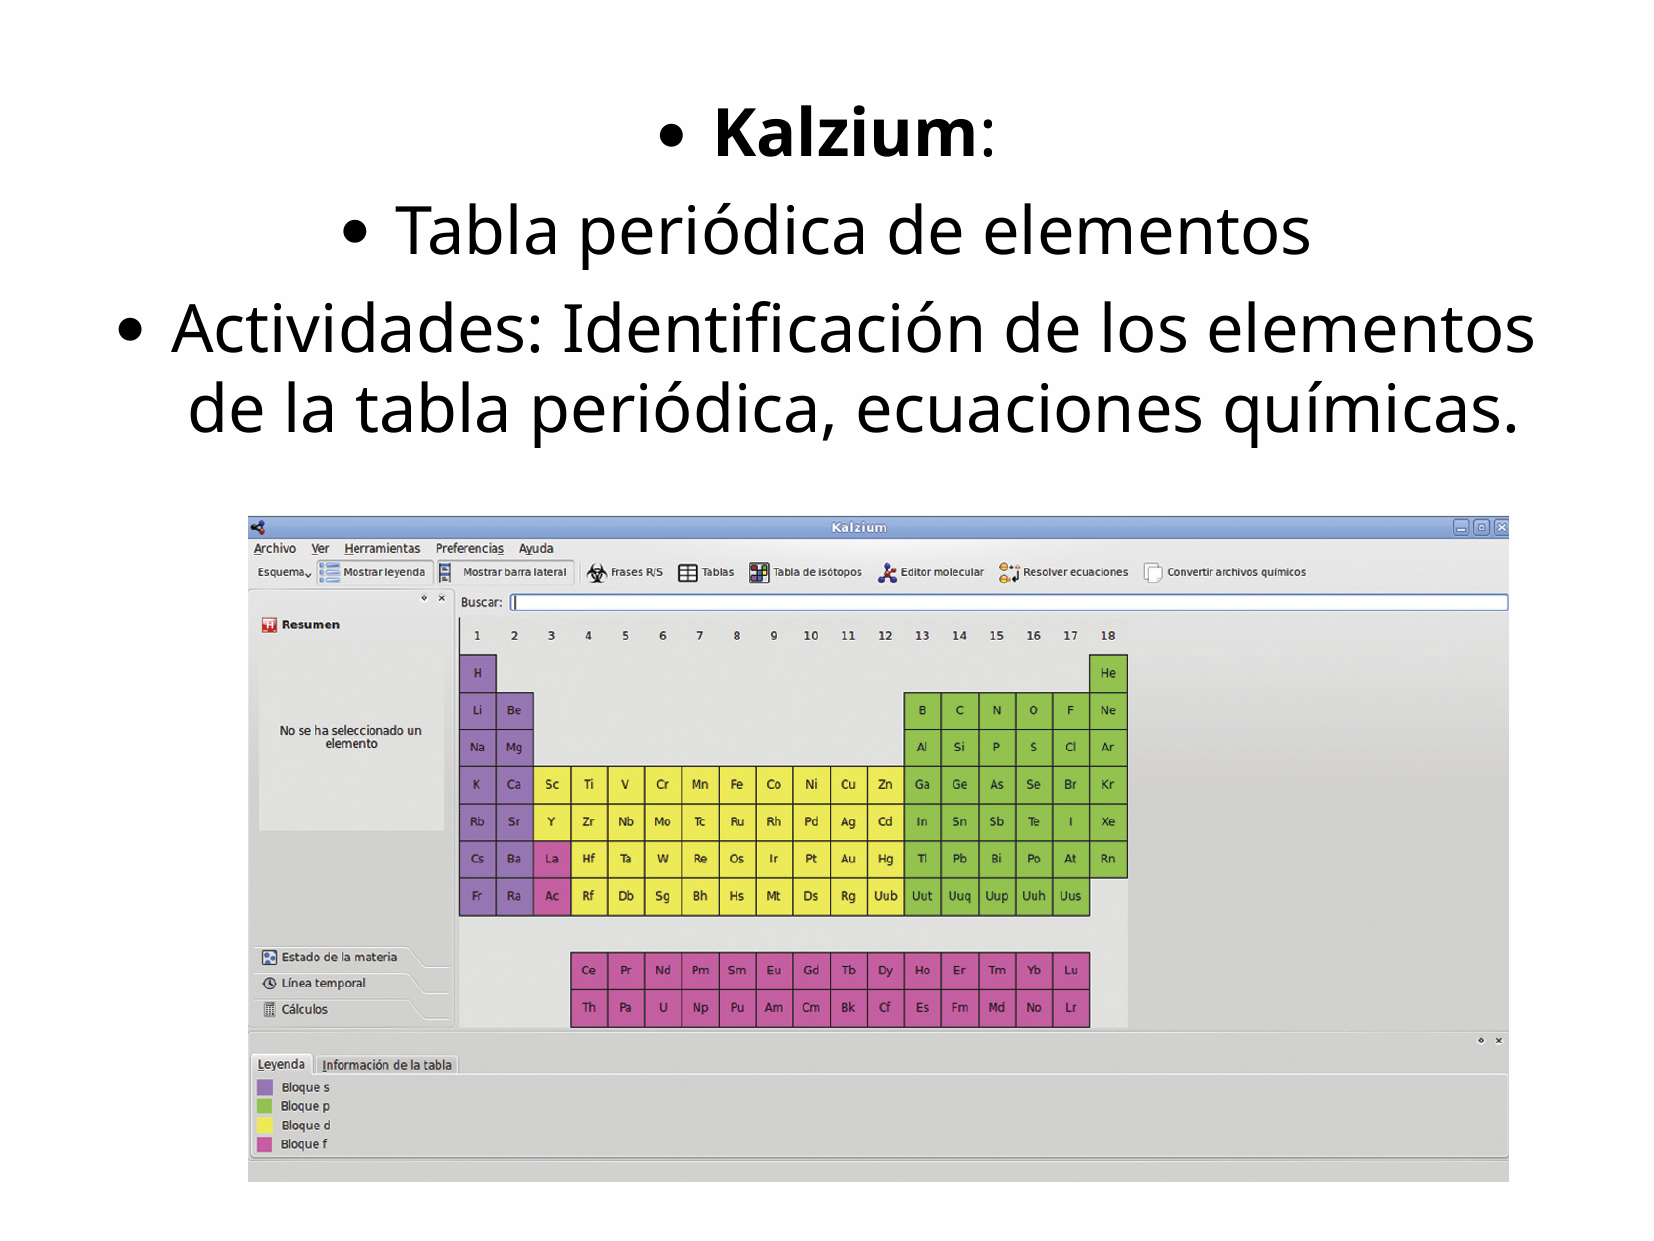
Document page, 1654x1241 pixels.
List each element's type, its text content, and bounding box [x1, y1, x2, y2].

picture [248, 513, 1509, 1182]
list Kalzium: Tabla periódica de elementos Actividades: Identificación de los elementos de la tabla periódica, ecuaciones químicas. [82, 82, 1571, 1158]
